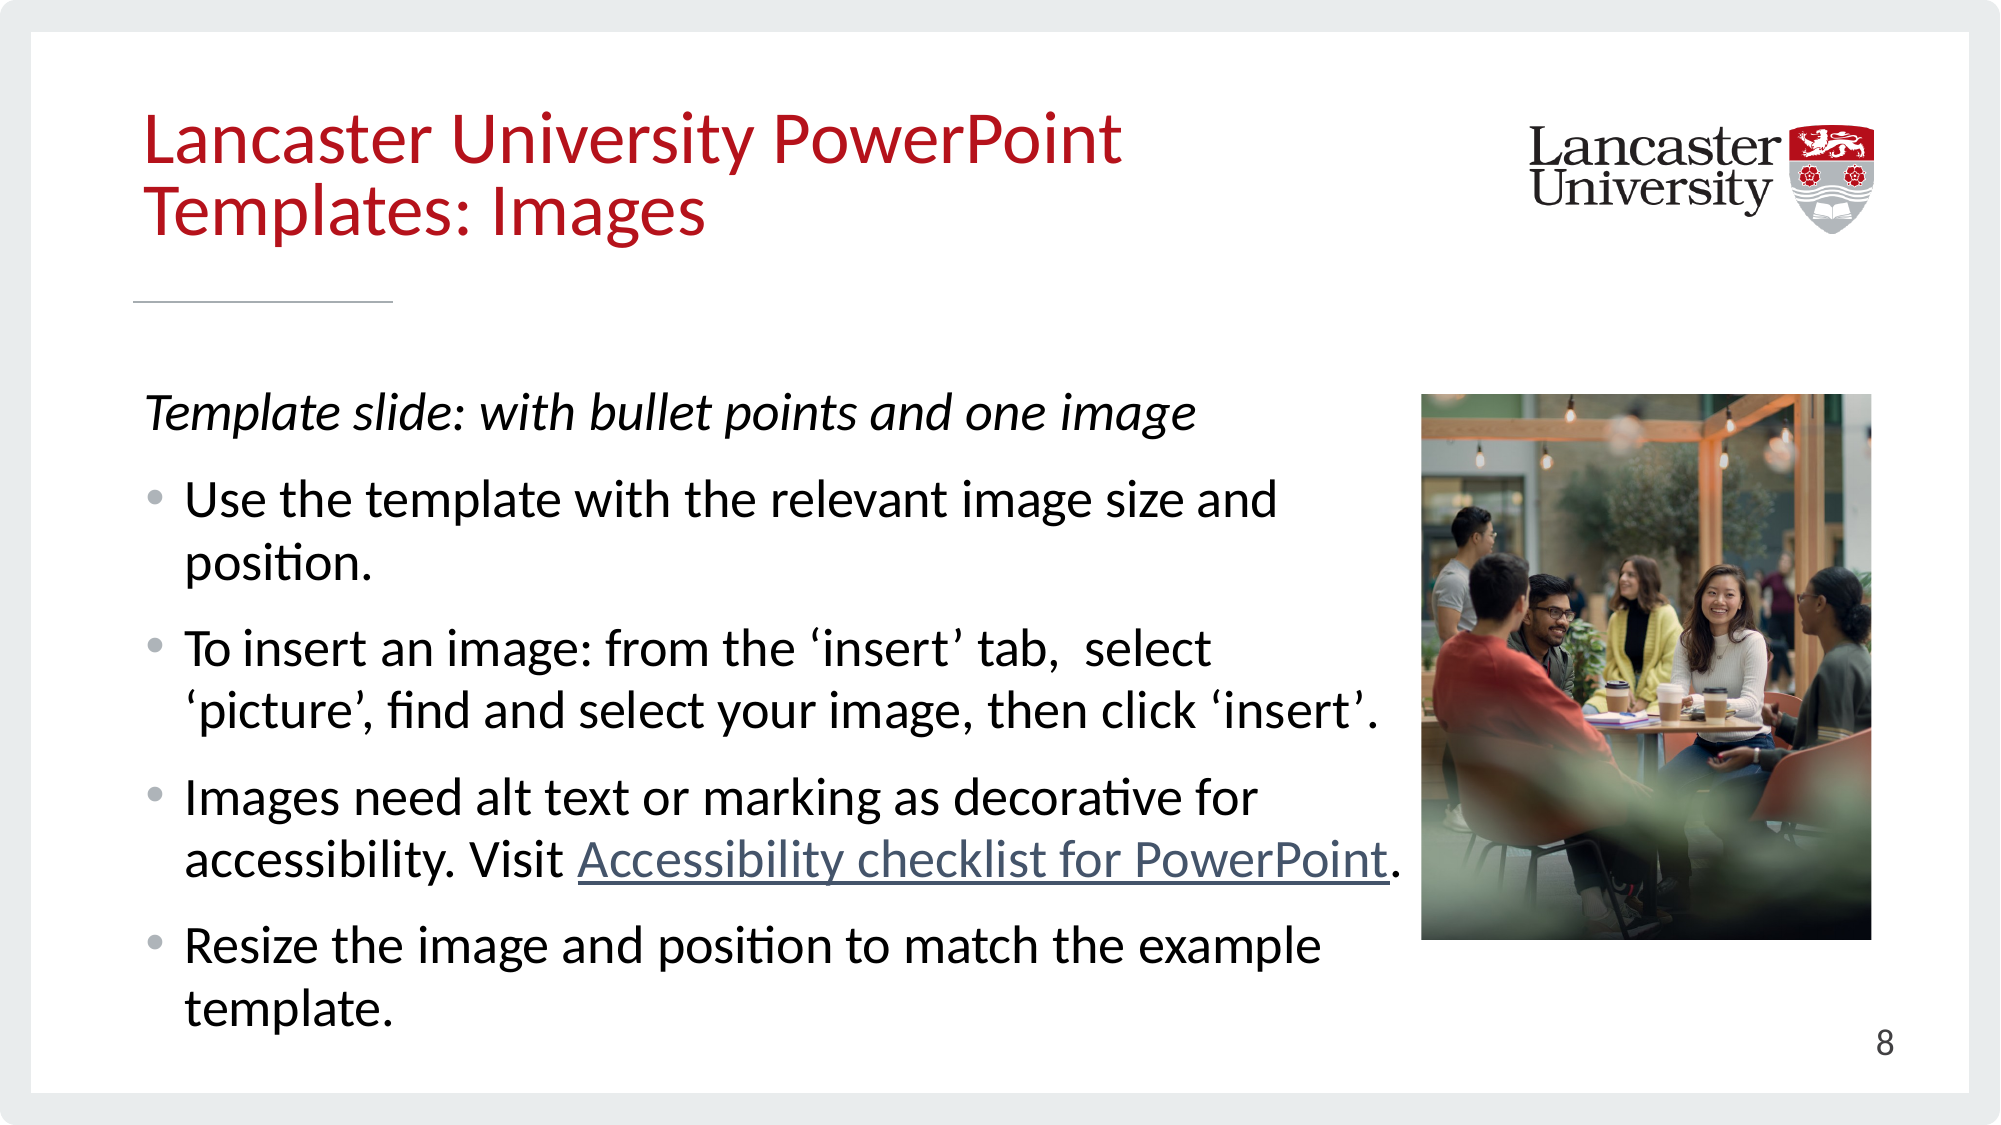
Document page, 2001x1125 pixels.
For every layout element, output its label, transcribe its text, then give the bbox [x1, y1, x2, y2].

list Template slide: with bullet points and one image Use the template with the relevant image size and position. To insert an image: from the ‘insert’ tab, select ‘picture’, find and select your image, then click ‘insert’. Images need alt text or marking as decorative for accessibility. Visit Accessibility checklist for PowerPoint. Resize the image and position to match the example template. [128, 368, 1460, 1059]
text_box [1421, 394, 1872, 940]
slide_number <number> [1459, 1010, 1910, 1071]
title Lancaster University PowerPoint Templates: Images [128, 78, 1482, 279]
